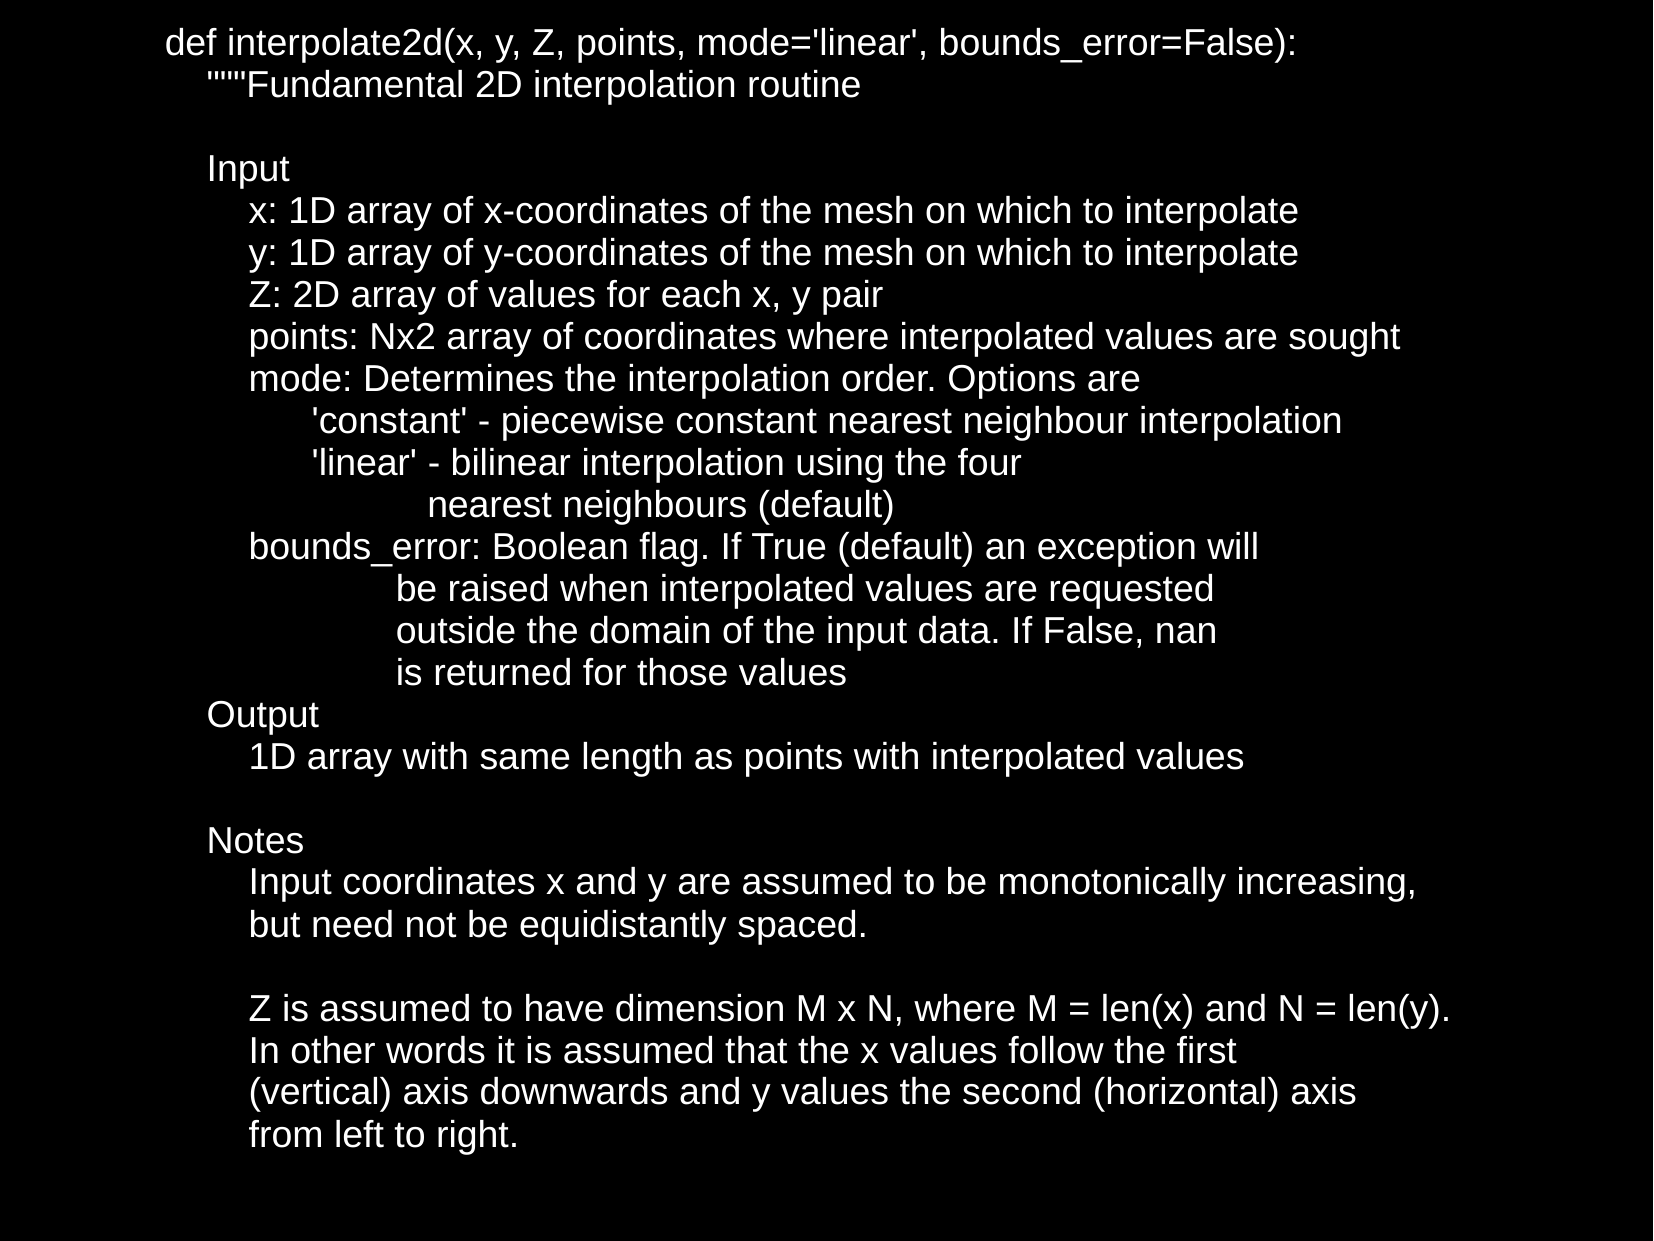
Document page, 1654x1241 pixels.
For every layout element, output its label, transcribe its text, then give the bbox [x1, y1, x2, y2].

text_box def interpolate2d(x, y, Z, points, mode='linear', bounds_error=False): """Fundamental 2D interpolation routine Input x: 1D array of x-coordinates of the mesh on which to interpolate y: 1D array of y-coordinates of the mesh on which to interpolate Z: 2D array of values for each x, y pair points: Nx2 array of coordinates where interpolated values are sought mode: Determines the interpolation order. Options are 'constant' - piecewise constant nearest neighbour interpolation 'linear' - bilinear interpolation using the four nearest neighbours (default) bounds_error: Boolean flag. If True (default) an exception will be raised when interpolated values are requested outside the domain of the input data. If False, nan is returned for those values Output 1D array with same length as points with interpolated values Notes Input coordinates x and y are assumed to be monotonically increasing, but need not be equidistantly spaced. Z is assumed to have dimension M x N, where M = len(x) and N = len(y). In other words it is assumed that the x values follow the first (vertical) axis downwards and y values the second (horizontal) axis from left to right. [150, 13, 1468, 1163]
